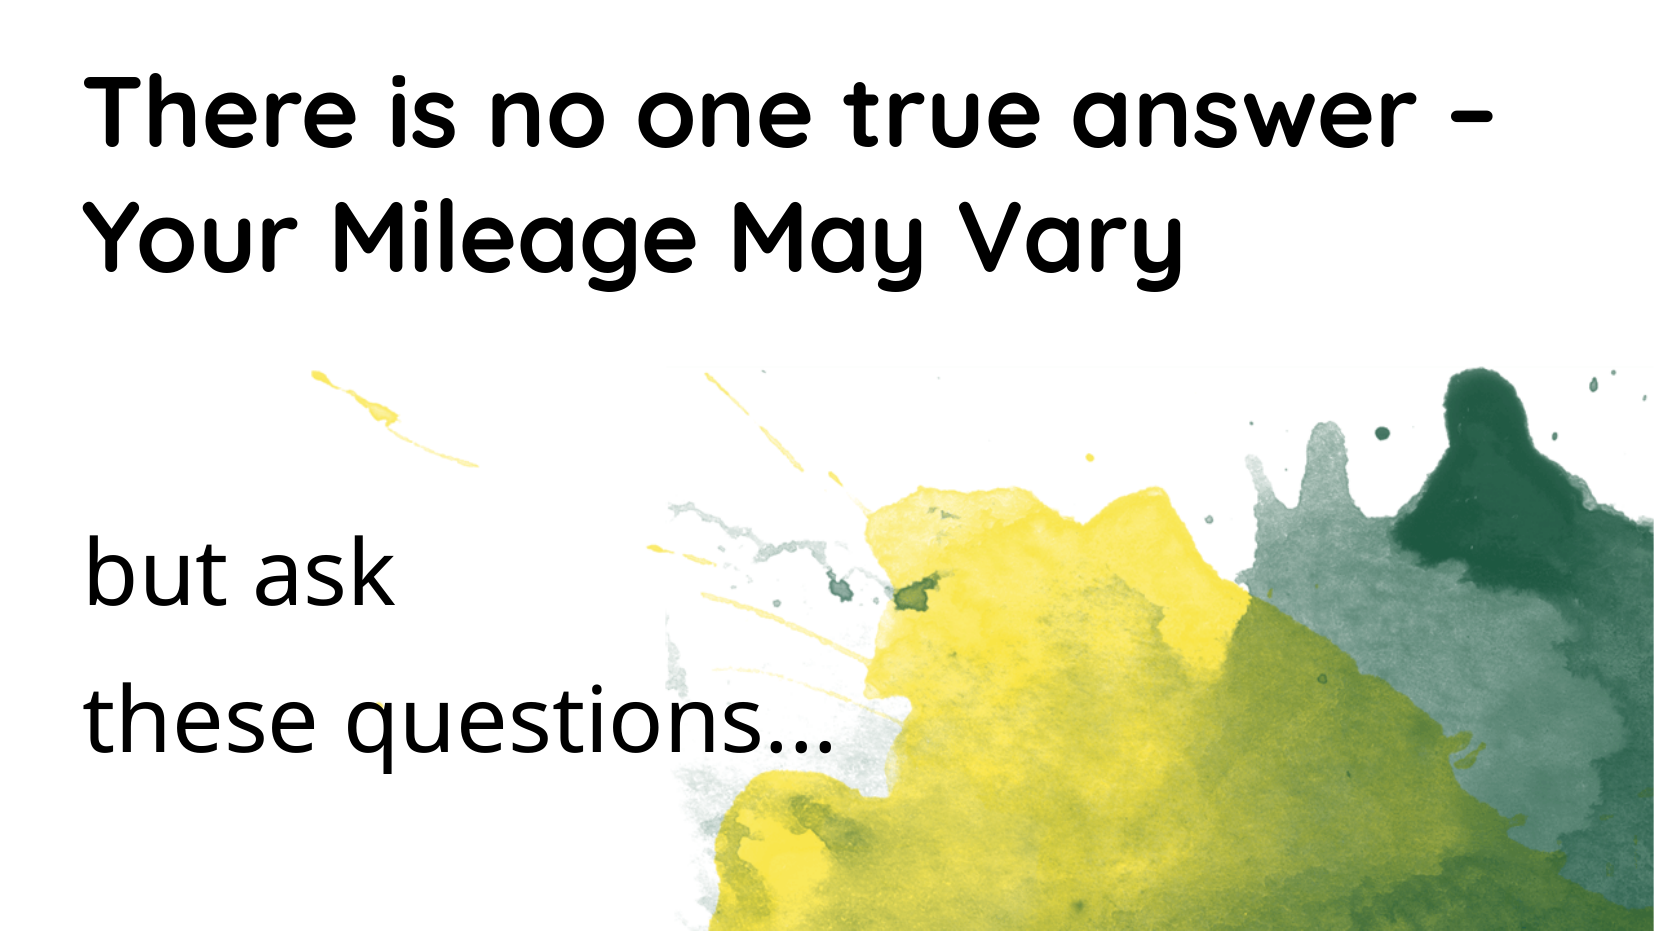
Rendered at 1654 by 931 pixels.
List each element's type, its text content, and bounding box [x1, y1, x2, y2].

list but ask these questions... [82, 507, 1571, 875]
picture [0, 0, 1654, 931]
title There is no one true answer – Your Mileage May Vary [81, 47, 1570, 298]
